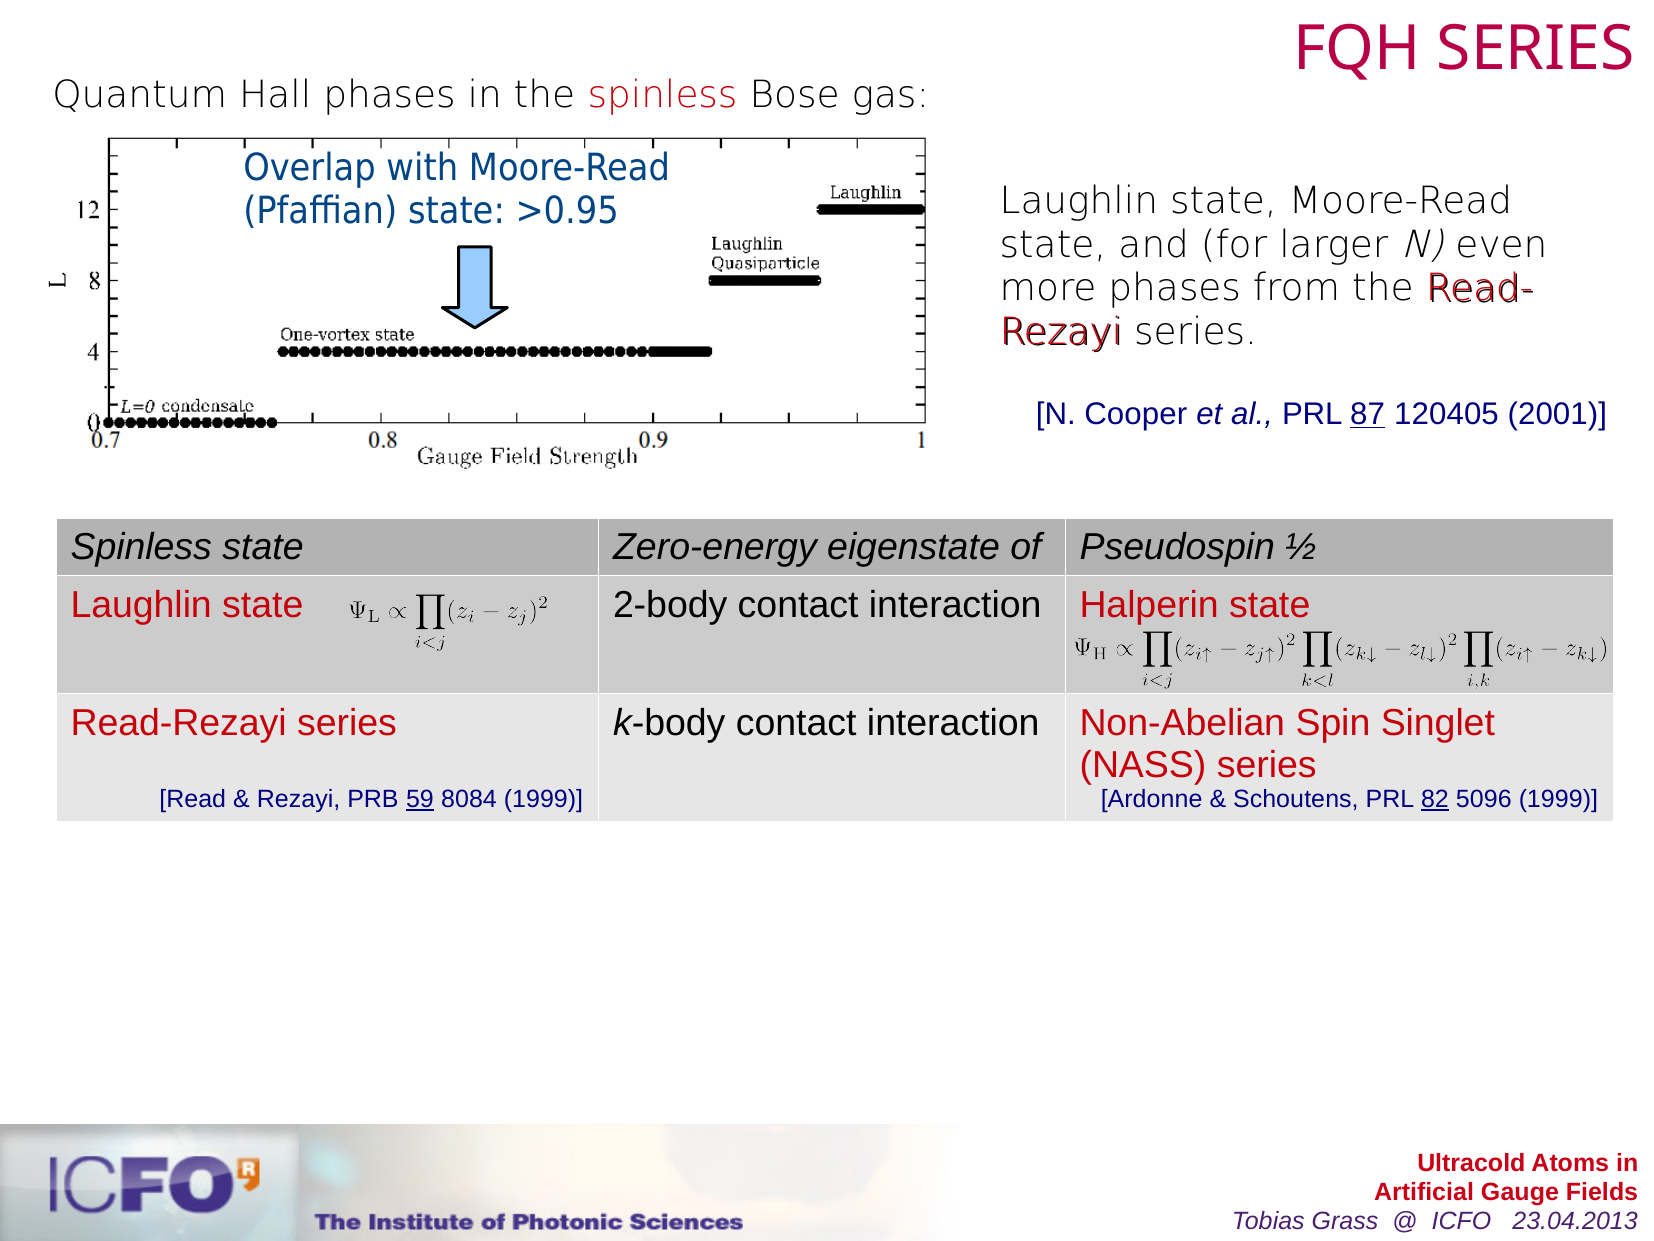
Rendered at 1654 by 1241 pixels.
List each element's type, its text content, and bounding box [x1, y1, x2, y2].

table_cell 2-body contact interaction [599, 576, 1065, 693]
text_box Laughlin state, Moore-Read state, and (for larger N) even more phases from the Read-Rezayi series. [N. Cooper et al., PRL 87 120405 (2001)] [984, 171, 1623, 439]
text_box [442, 246, 508, 328]
text_box Quantum Hall phases in the spinless Bose gas: [37, 65, 1651, 124]
text_box Ultracold Atoms in Artificial Gauge Fields Tobias Grass @ ICFO 23.04.2013 [712, 1138, 1654, 1241]
picture [40, 132, 938, 470]
text_box Overlap with Moore-Read (Pfaffian) state: >0.95 [227, 136, 790, 242]
table_header Pseudospin ½ [1066, 519, 1613, 575]
table_header Spinless state [57, 519, 598, 575]
picture [1074, 631, 1606, 689]
table_cell Read-Rezayi series [Read & Rezayi, PRB 59 8084 (1999)] [57, 694, 598, 821]
table_cell Halperin state [1066, 576, 1613, 693]
table_cell Non-Abelian Spin Singlet (NASS) series [Ardonne & Schoutens, PRL 82 5096 (1999)] [1066, 694, 1613, 821]
picture [349, 594, 547, 651]
table_cell Laughlin state [57, 576, 598, 693]
picture [0, 1124, 976, 1241]
table_header Zero-energy eigenstate of [599, 519, 1065, 575]
table_cell k-body contact interaction [599, 694, 1065, 821]
text_box FQH SERIES [0, 0, 1651, 99]
